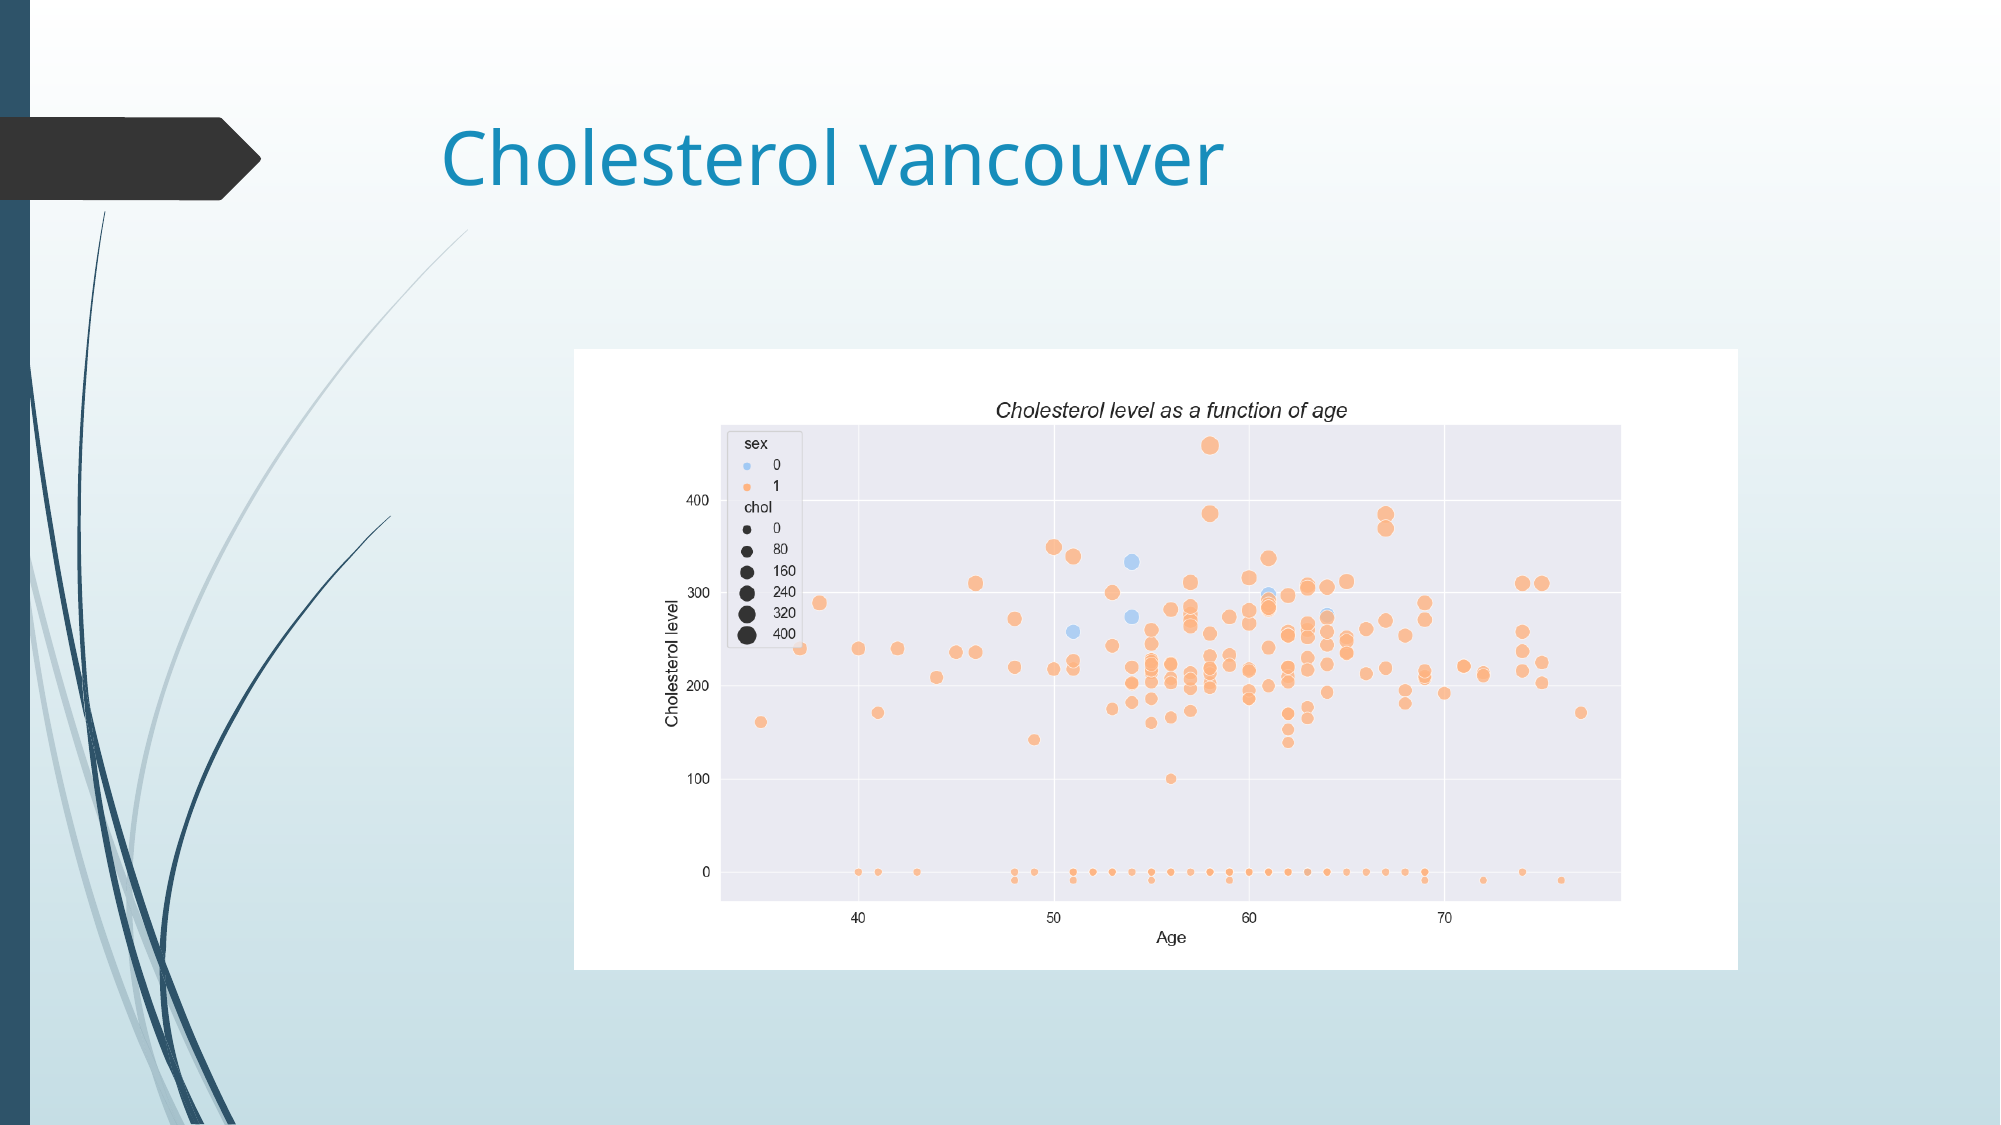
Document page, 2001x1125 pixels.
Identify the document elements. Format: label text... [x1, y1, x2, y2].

title Cholesterol vancouver [425, 102, 1888, 313]
picture [574, 350, 1738, 970]
